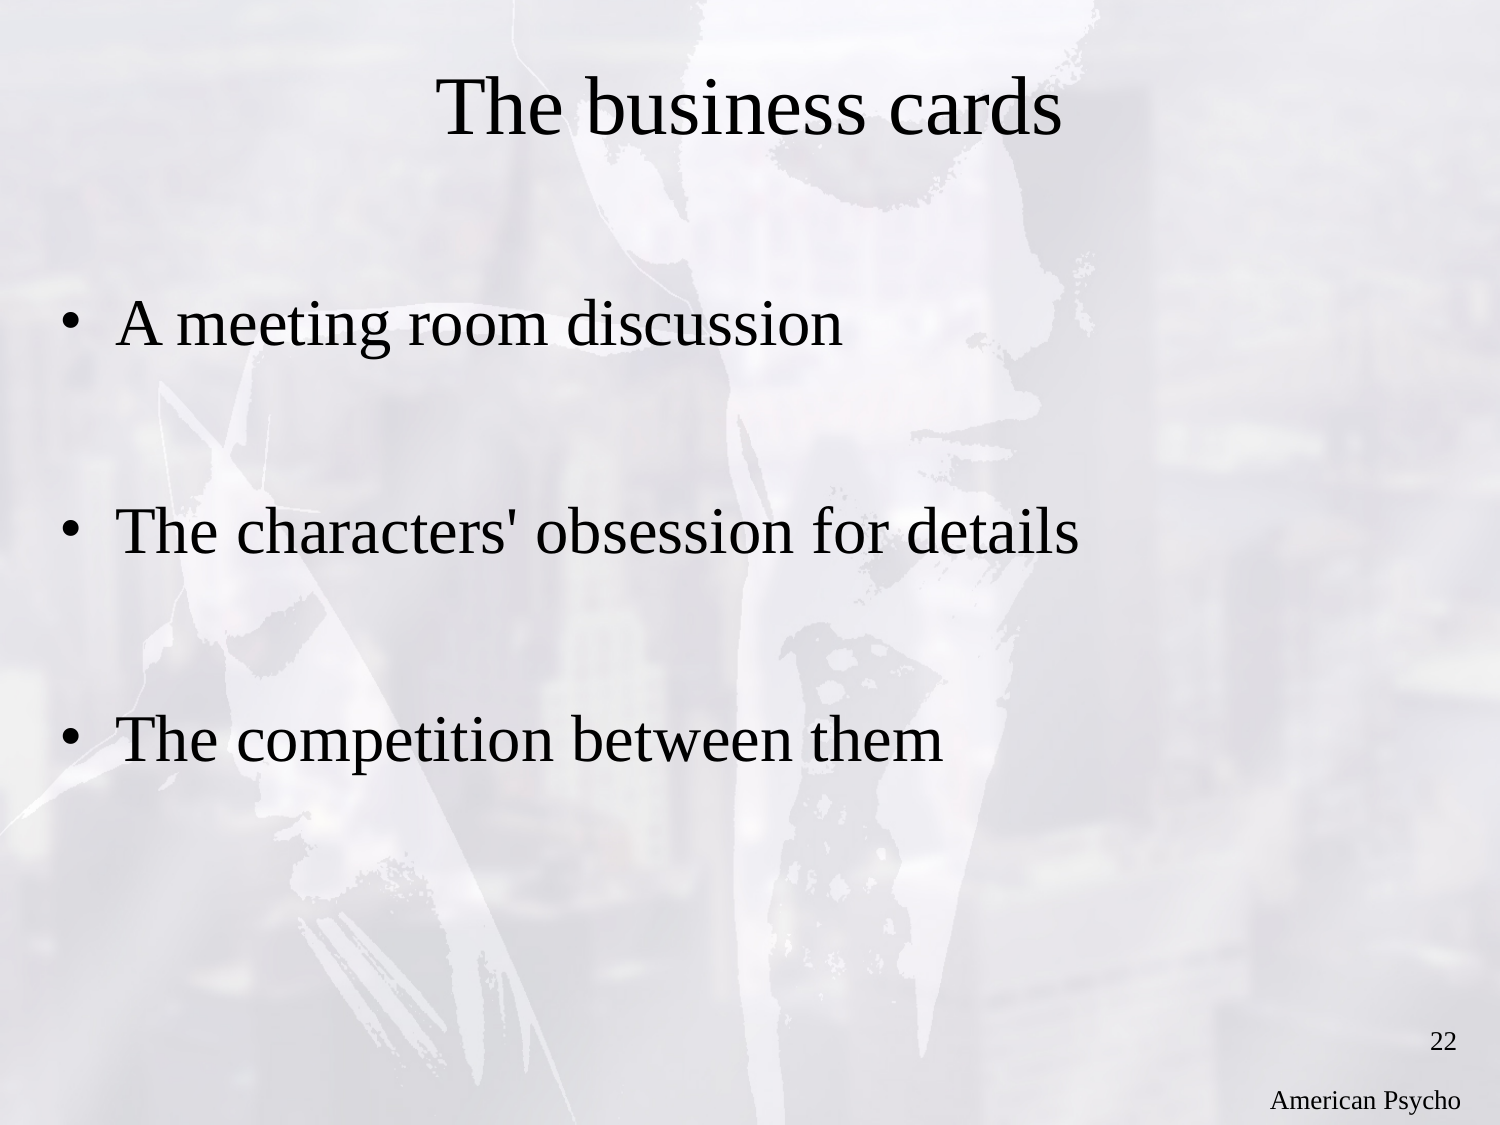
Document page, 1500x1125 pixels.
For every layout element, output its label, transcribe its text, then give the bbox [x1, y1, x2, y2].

title The business cards [59, 30, 1441, 178]
picture [0, 0, 1500, 1125]
list A meeting room discussion The characters' obsession for details The competition between them [59, 149, 1410, 908]
